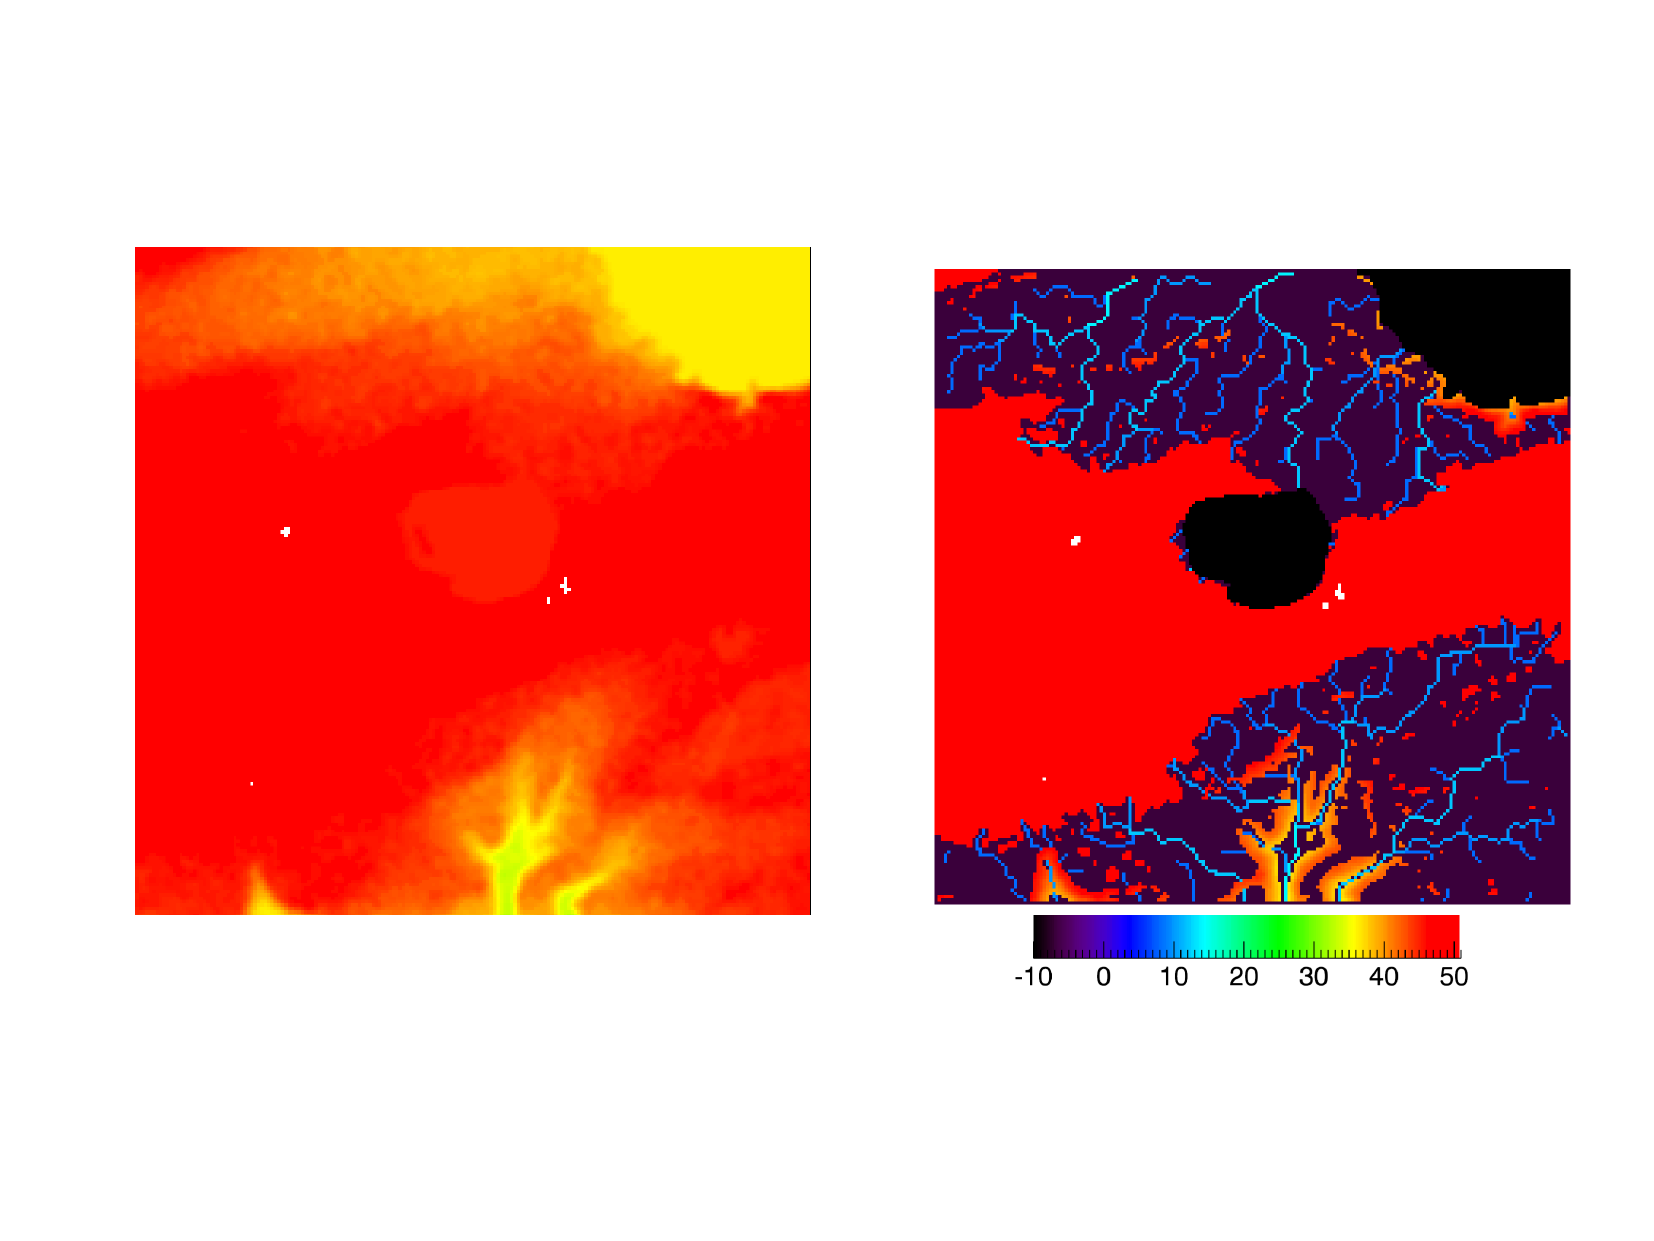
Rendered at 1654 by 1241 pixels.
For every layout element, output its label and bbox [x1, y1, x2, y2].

picture [915, 254, 1591, 1006]
picture [135, 247, 811, 916]
